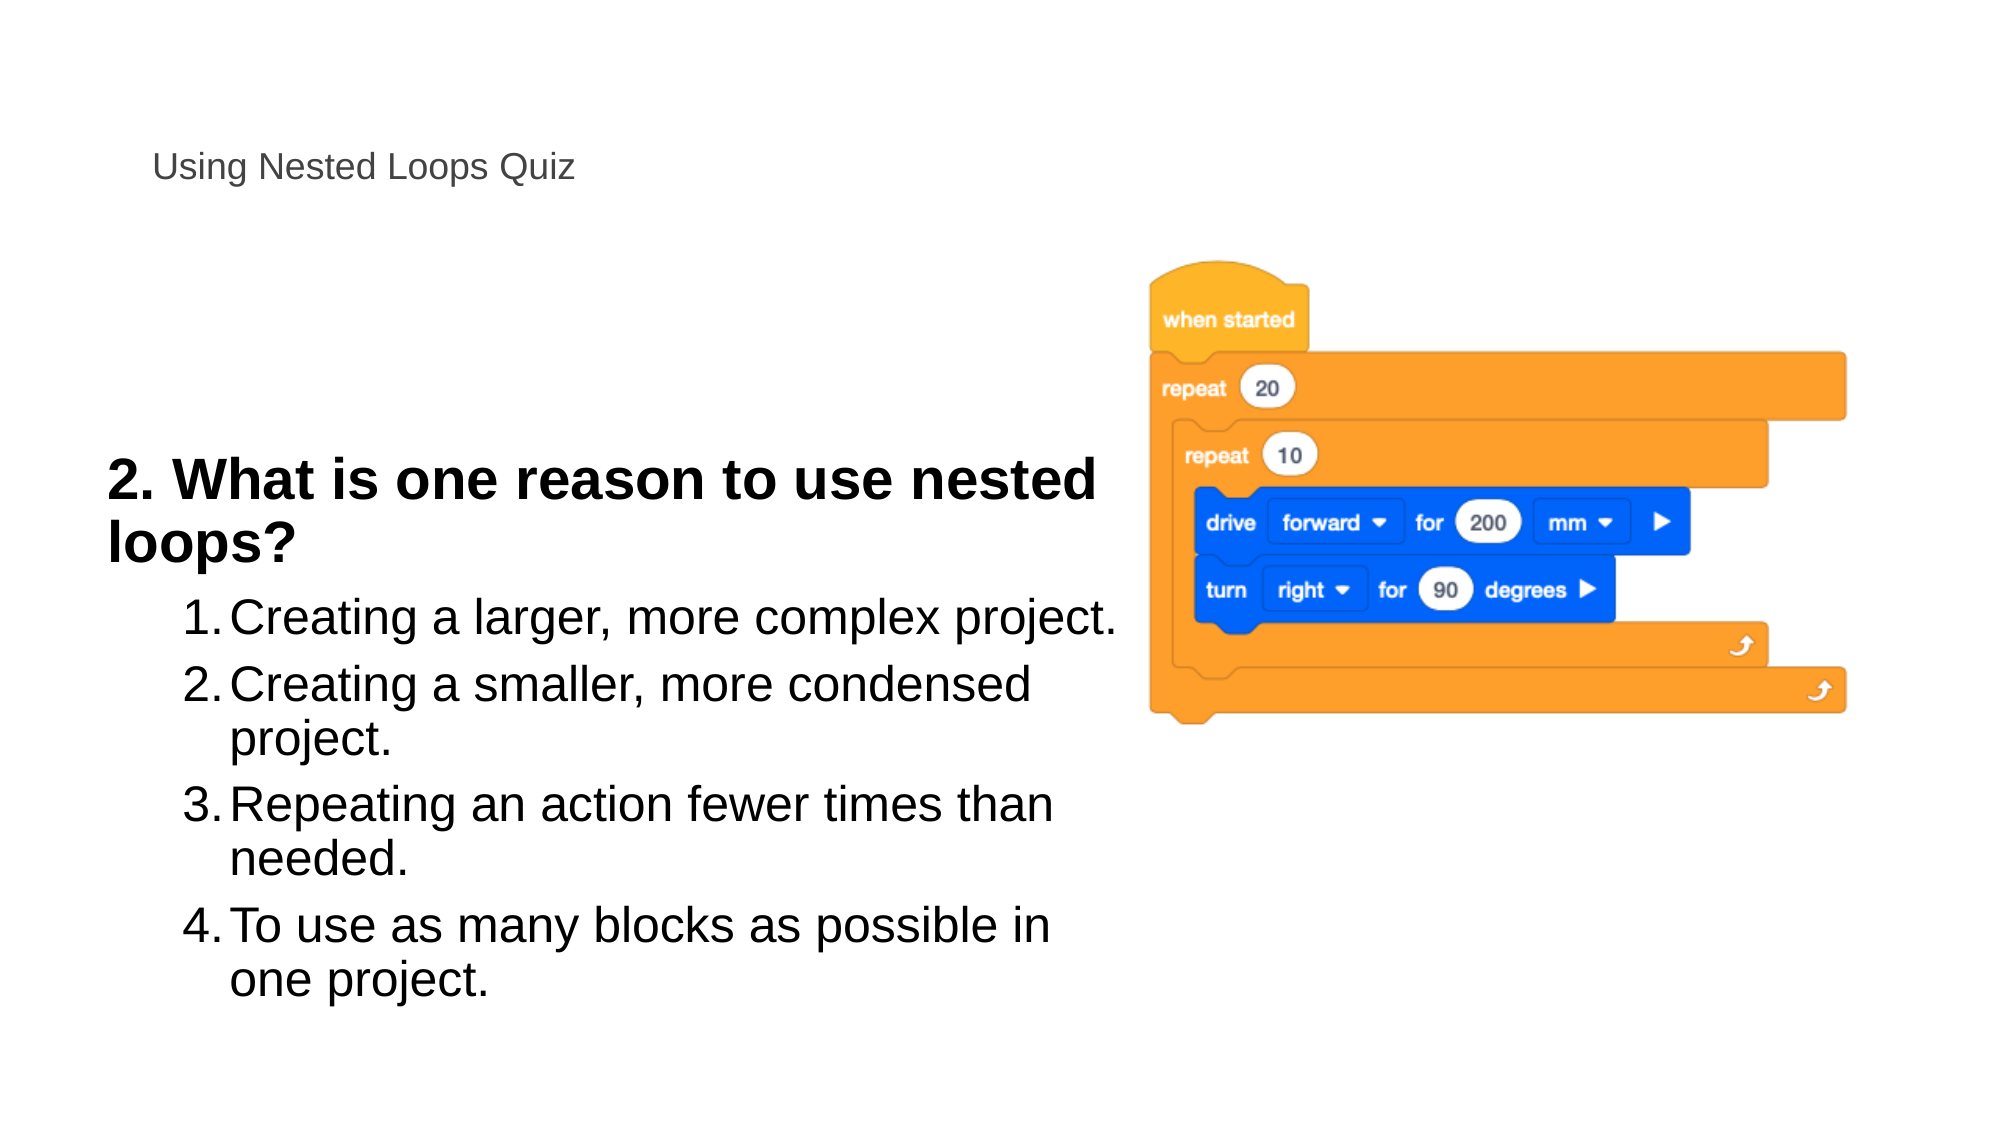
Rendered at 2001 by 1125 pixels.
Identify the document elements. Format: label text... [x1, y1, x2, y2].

text_box Using Nested Loops Quiz [137, 59, 1863, 278]
picture [1130, 240, 1885, 748]
text_box 2. What is one reason to use nested loops? Creating a larger, more complex project. Creating a smaller, more condensed project. Repeating an action fewer times than needed. To use as many blocks as possible in one project. [92, 441, 1143, 965]
